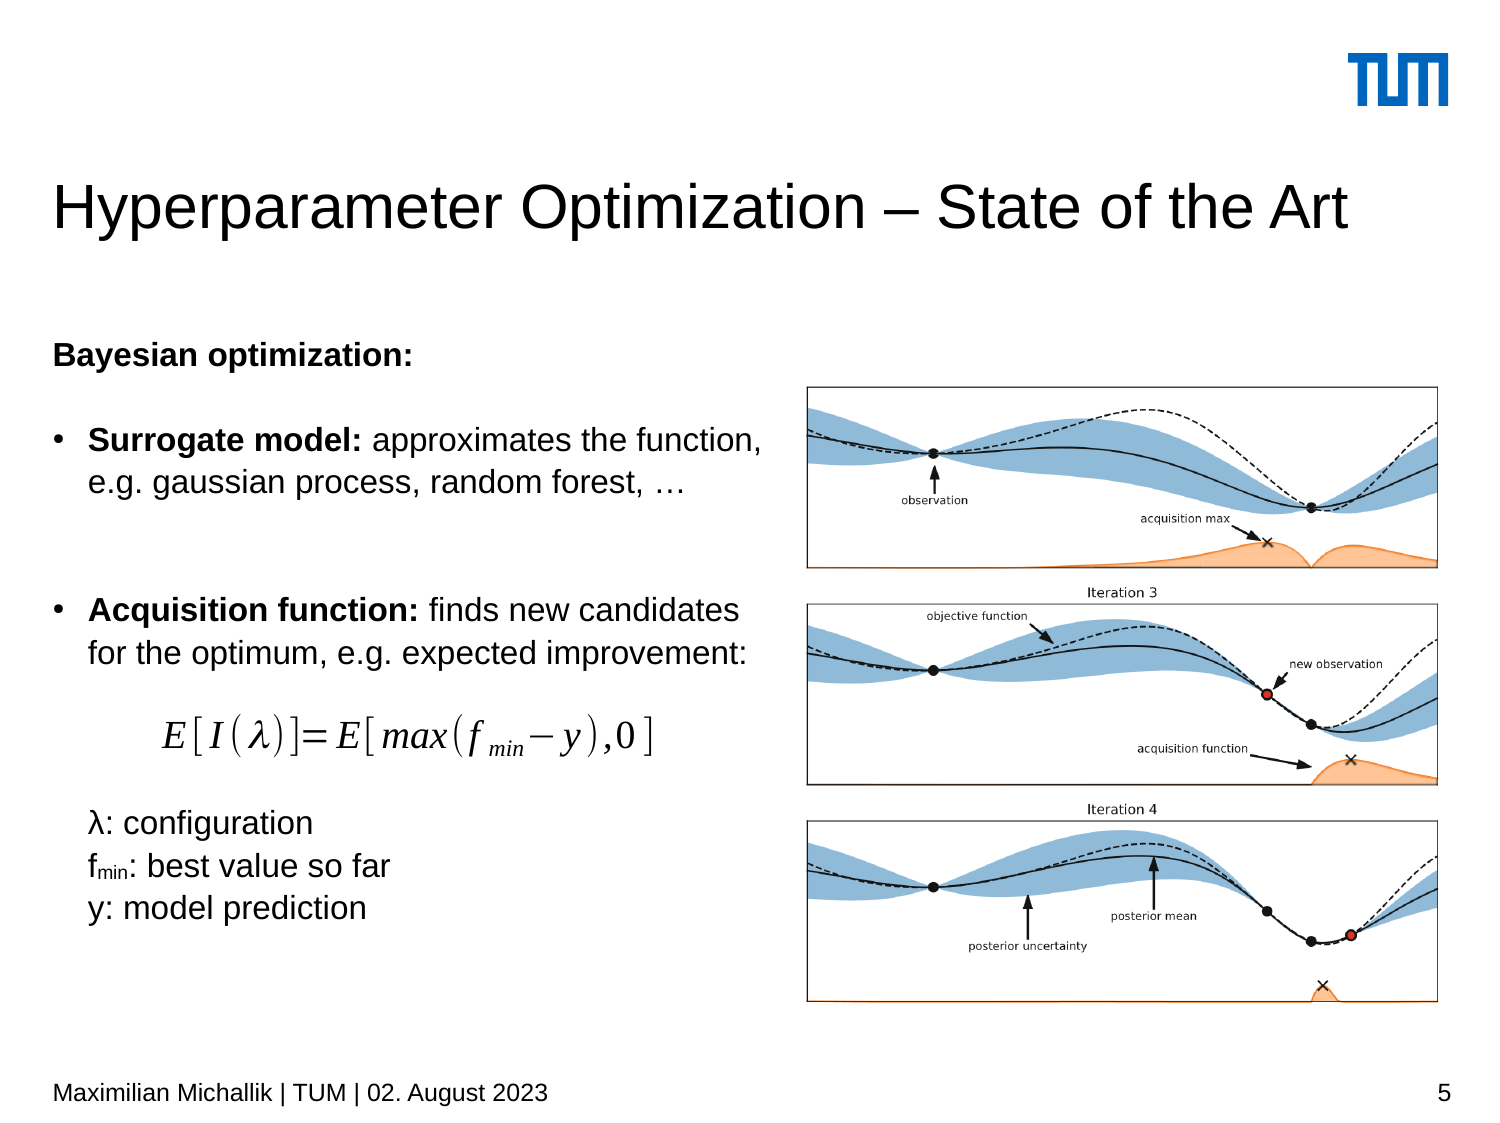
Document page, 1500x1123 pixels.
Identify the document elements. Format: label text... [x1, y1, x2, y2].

list Bayesian optimization: Surrogate model: approximates the function, e.g. gaussian process, random forest, … Acquisition function: finds new candidates for the optimum, e.g. expected improvement: λ: configuration fmin: best value so far y: model prediction [52, 330, 768, 996]
title Hyperparameter Optimization – State of the Art [52, 171, 1453, 242]
chart [149, 711, 663, 763]
picture [803, 383, 1441, 1007]
